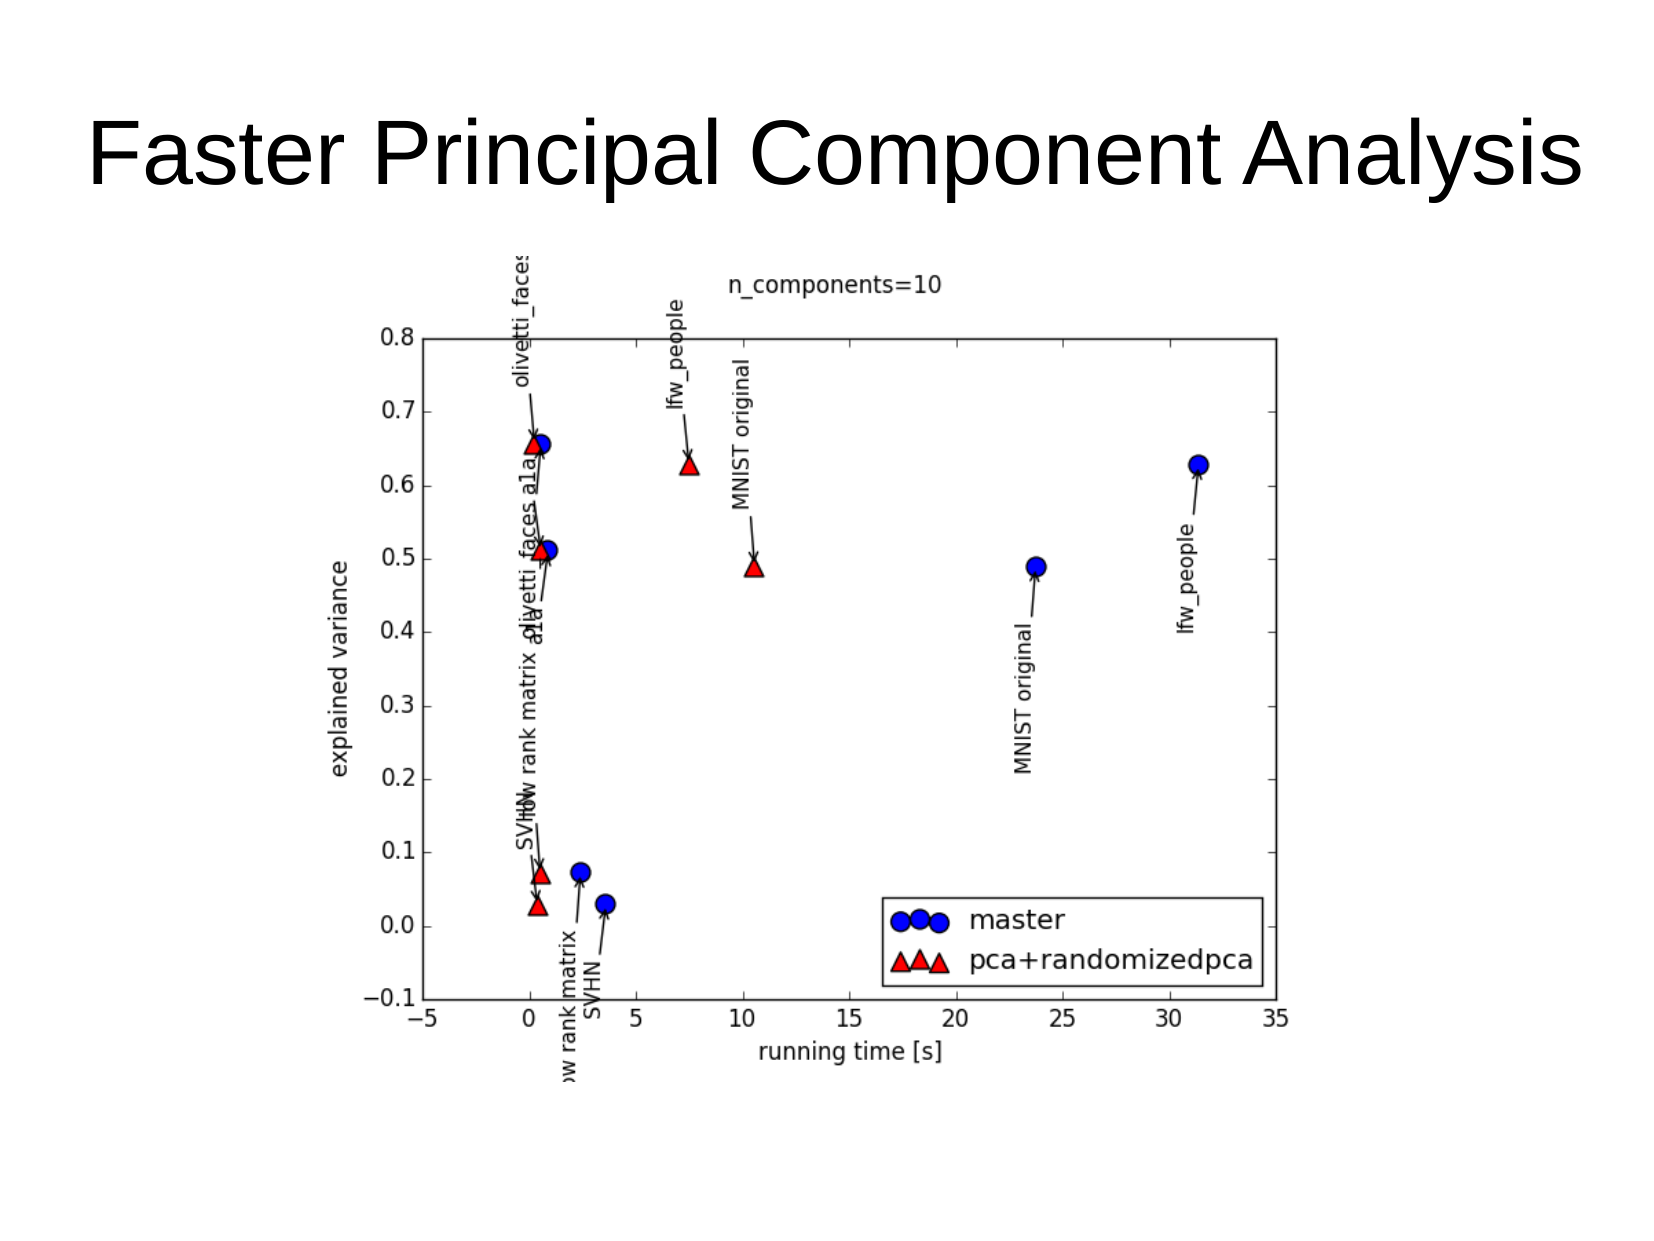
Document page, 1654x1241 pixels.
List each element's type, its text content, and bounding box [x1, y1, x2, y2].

picture [285, 256, 1386, 1082]
title Faster Principal Component Analysis [82, 49, 1591, 257]
